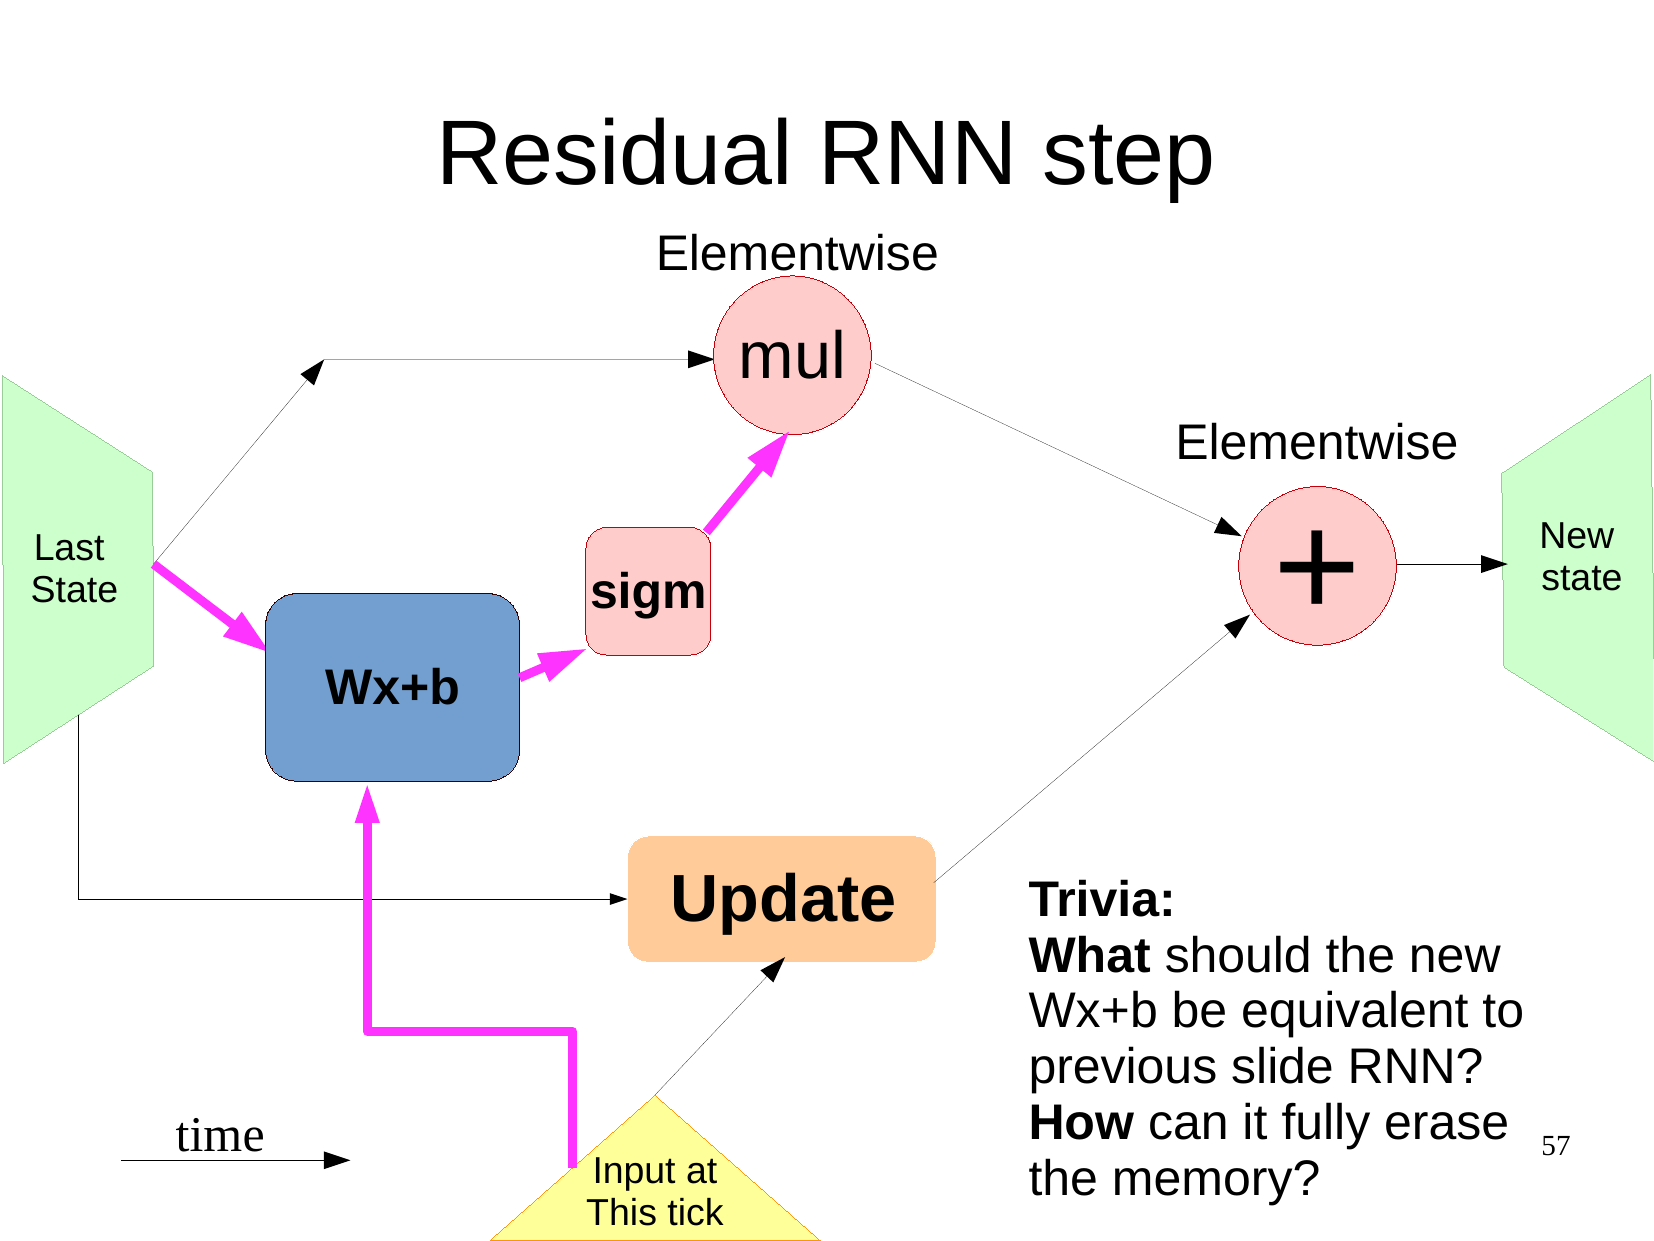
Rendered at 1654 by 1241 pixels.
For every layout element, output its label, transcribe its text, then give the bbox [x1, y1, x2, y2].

text_box time [160, 1107, 280, 1164]
text_box Last State [0, 519, 169, 661]
text_box + [1238, 486, 1397, 646]
text_box Last State [158, 547, 169, 569]
text_box Elementwise [1160, 406, 1474, 478]
text_box [1501, 374, 1653, 507]
text_box [2, 375, 153, 519]
text_box Trivia: What should the new Wx+b be equivalent to previous slide RNN? How can it fully erase the memory? [1013, 863, 1552, 1217]
text_box Update [656, 853, 913, 944]
text_box [627, 835, 937, 963]
text_box [3, 661, 154, 764]
text_box mul [713, 289, 872, 435]
title Residual RNN step [82, 49, 1571, 257]
text_box [1503, 606, 1654, 762]
text_box sigm [585, 527, 711, 656]
text_box Wx+b [265, 593, 520, 782]
text_box Elementwise [640, 217, 954, 289]
text_box New state [1483, 507, 1654, 606]
text_box Input at This tick [490, 1095, 821, 1241]
